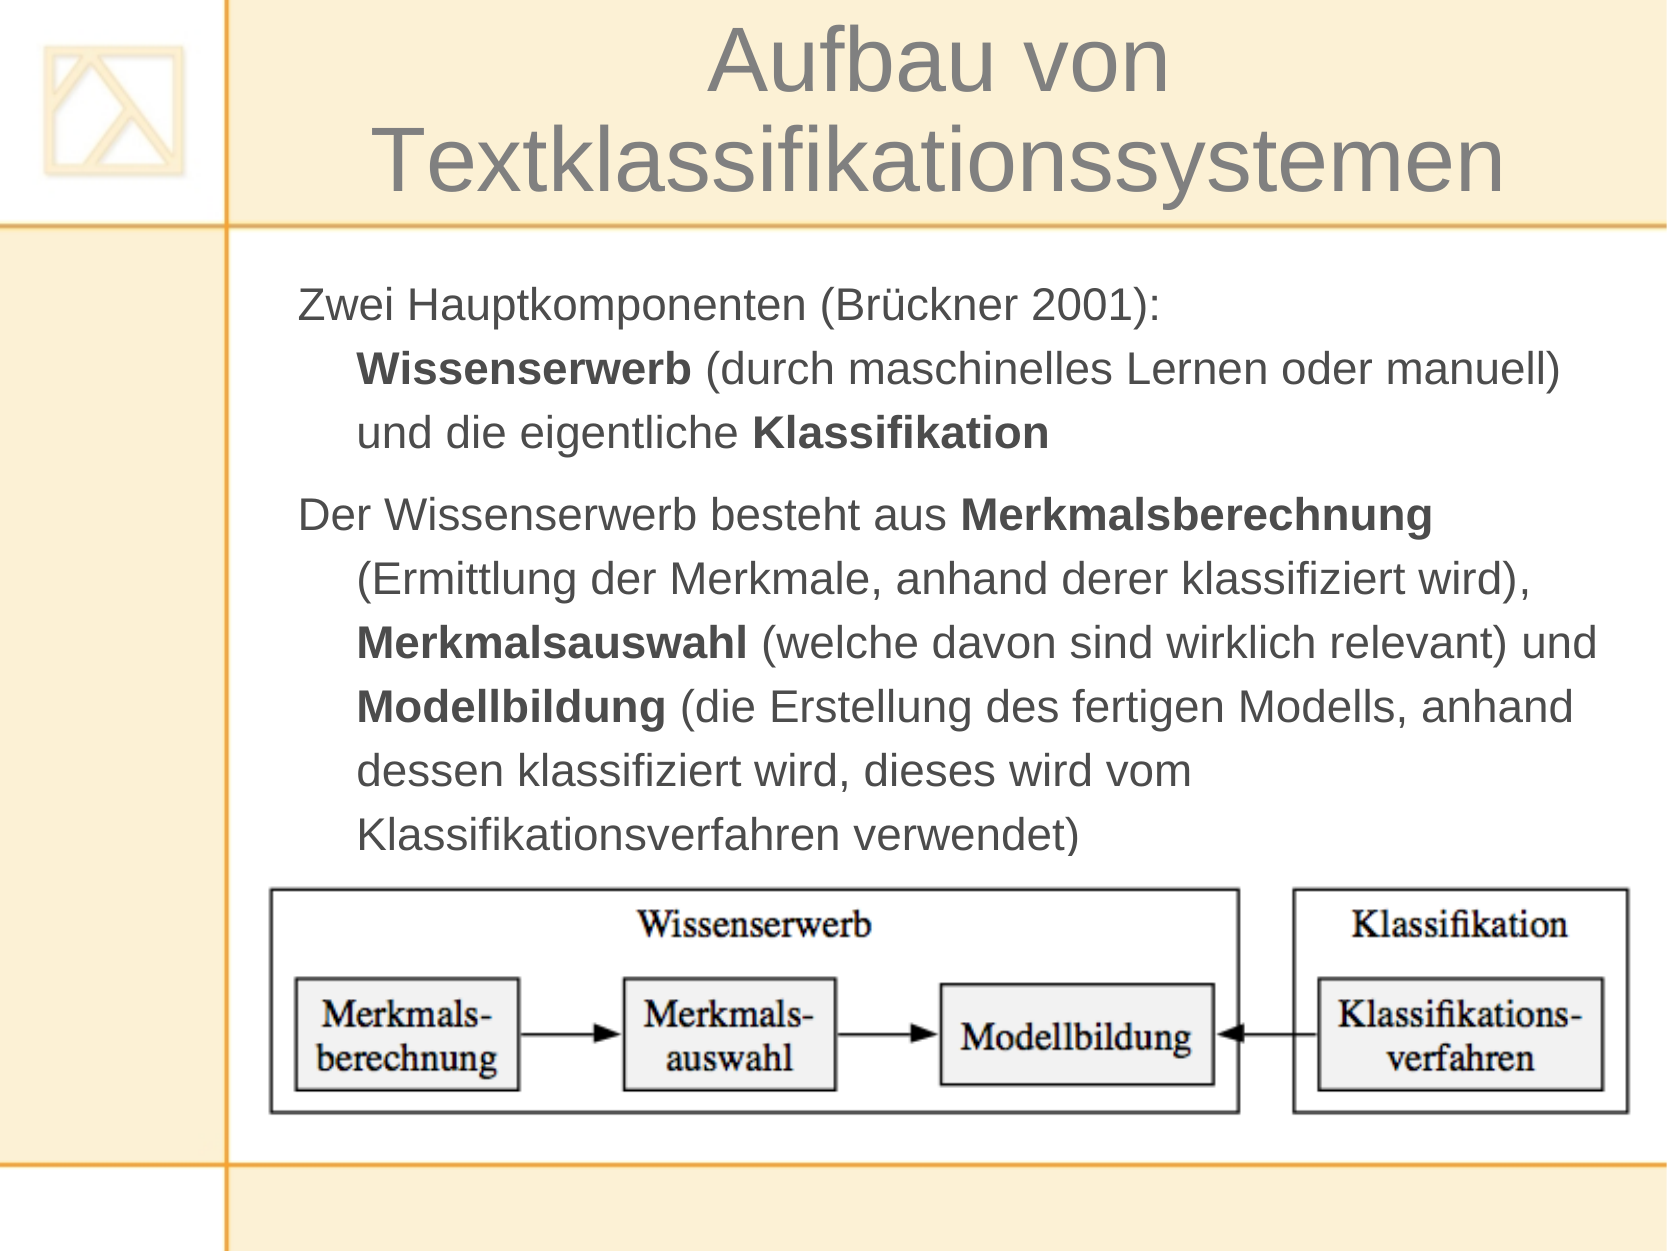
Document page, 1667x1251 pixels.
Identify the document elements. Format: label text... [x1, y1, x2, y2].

title Aufbau von Textklassifikationssystemen [268, 0, 1611, 238]
list Zwei Hauptkomponenten (Brückner 2001): Wissenserwerb (durch maschinelles Lernen oder manuell) und die eigentliche Klassifikation Der Wissenserwerb besteht aus Merkmalsberechnung (Ermittlung der Merkmale, anhand derer klassifiziert wird), Merkmalsauswahl (welche davon sind wirklich relevant) und Modellbildung (die Erstellung des fertigen Modells, anhand dessen klassifiziert wird, dieses wird vom Klassifikationsverfahren verwendet) [268, 265, 1611, 850]
picture [0, 0, 1667, 1251]
